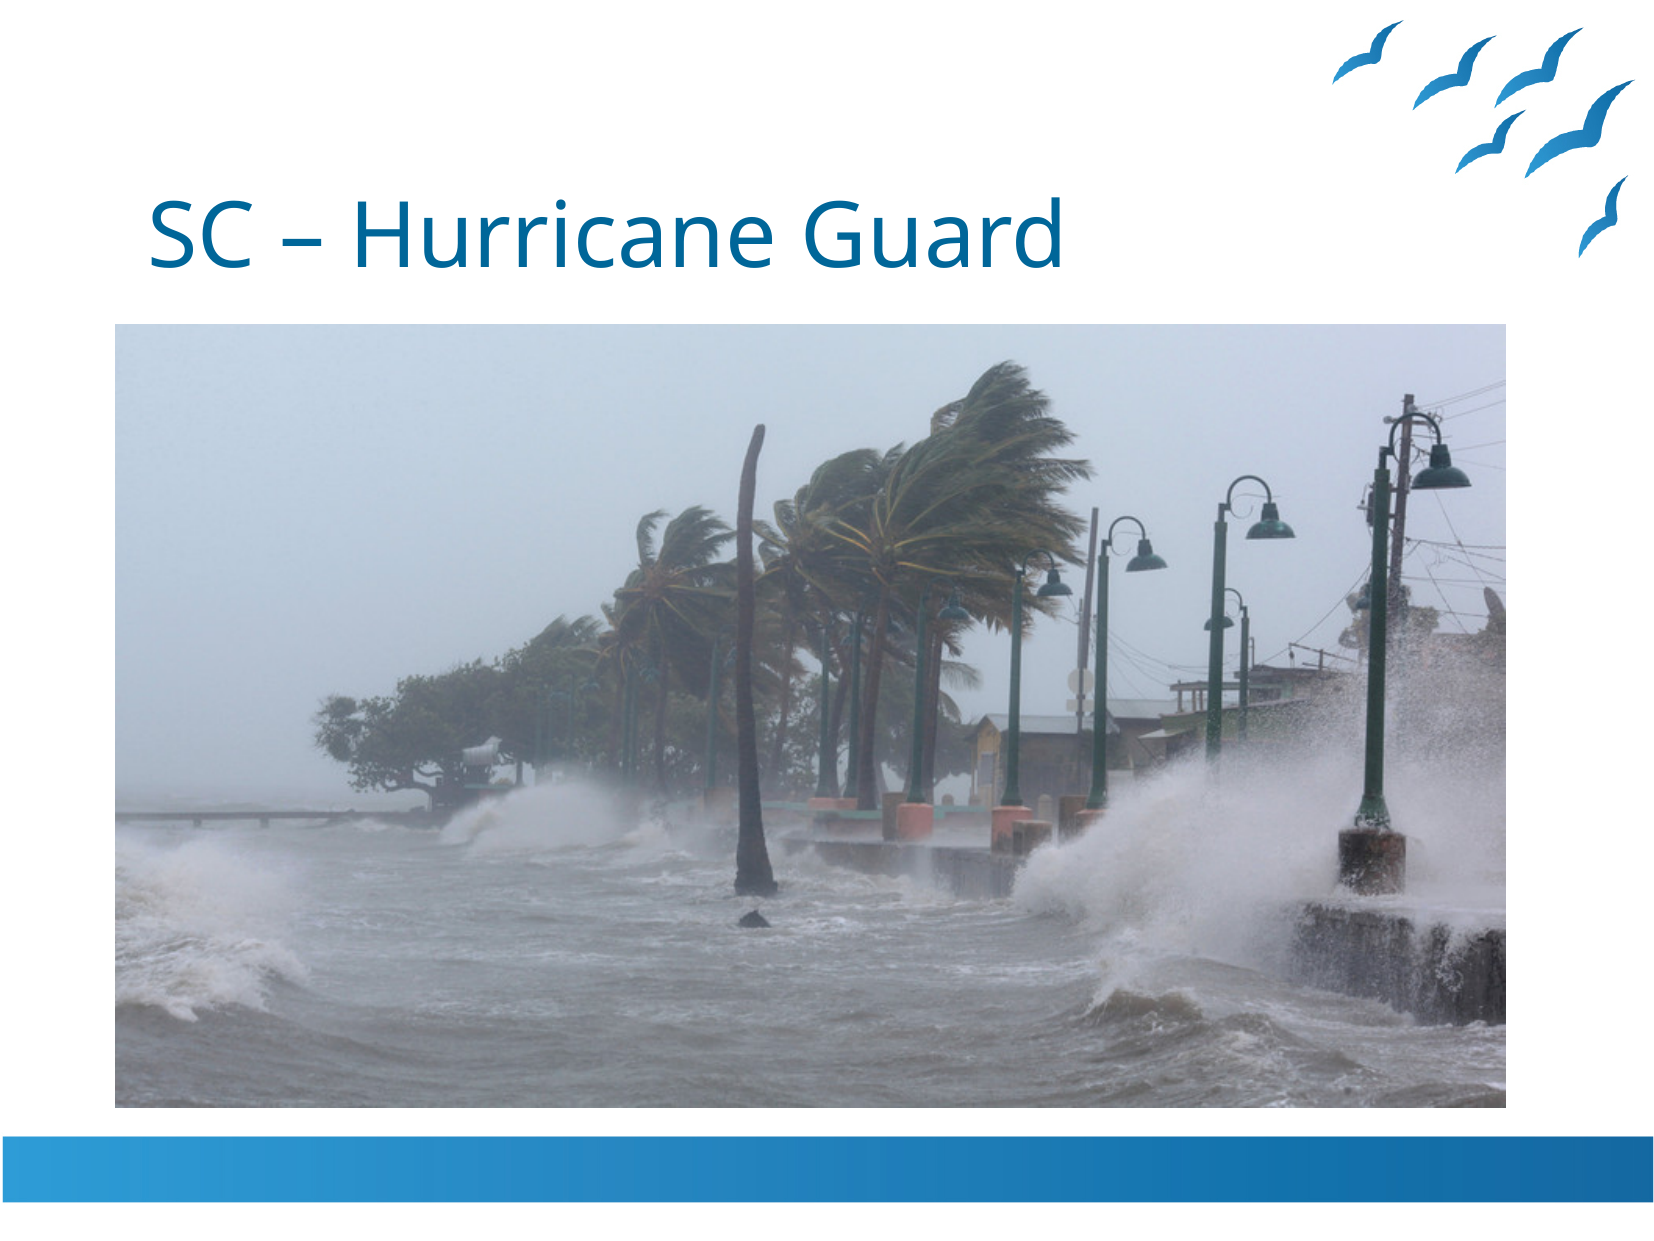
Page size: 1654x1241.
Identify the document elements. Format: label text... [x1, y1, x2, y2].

title SC – Hurricane Guard [147, 177, 1506, 287]
picture [0, 0, 1654, 1241]
